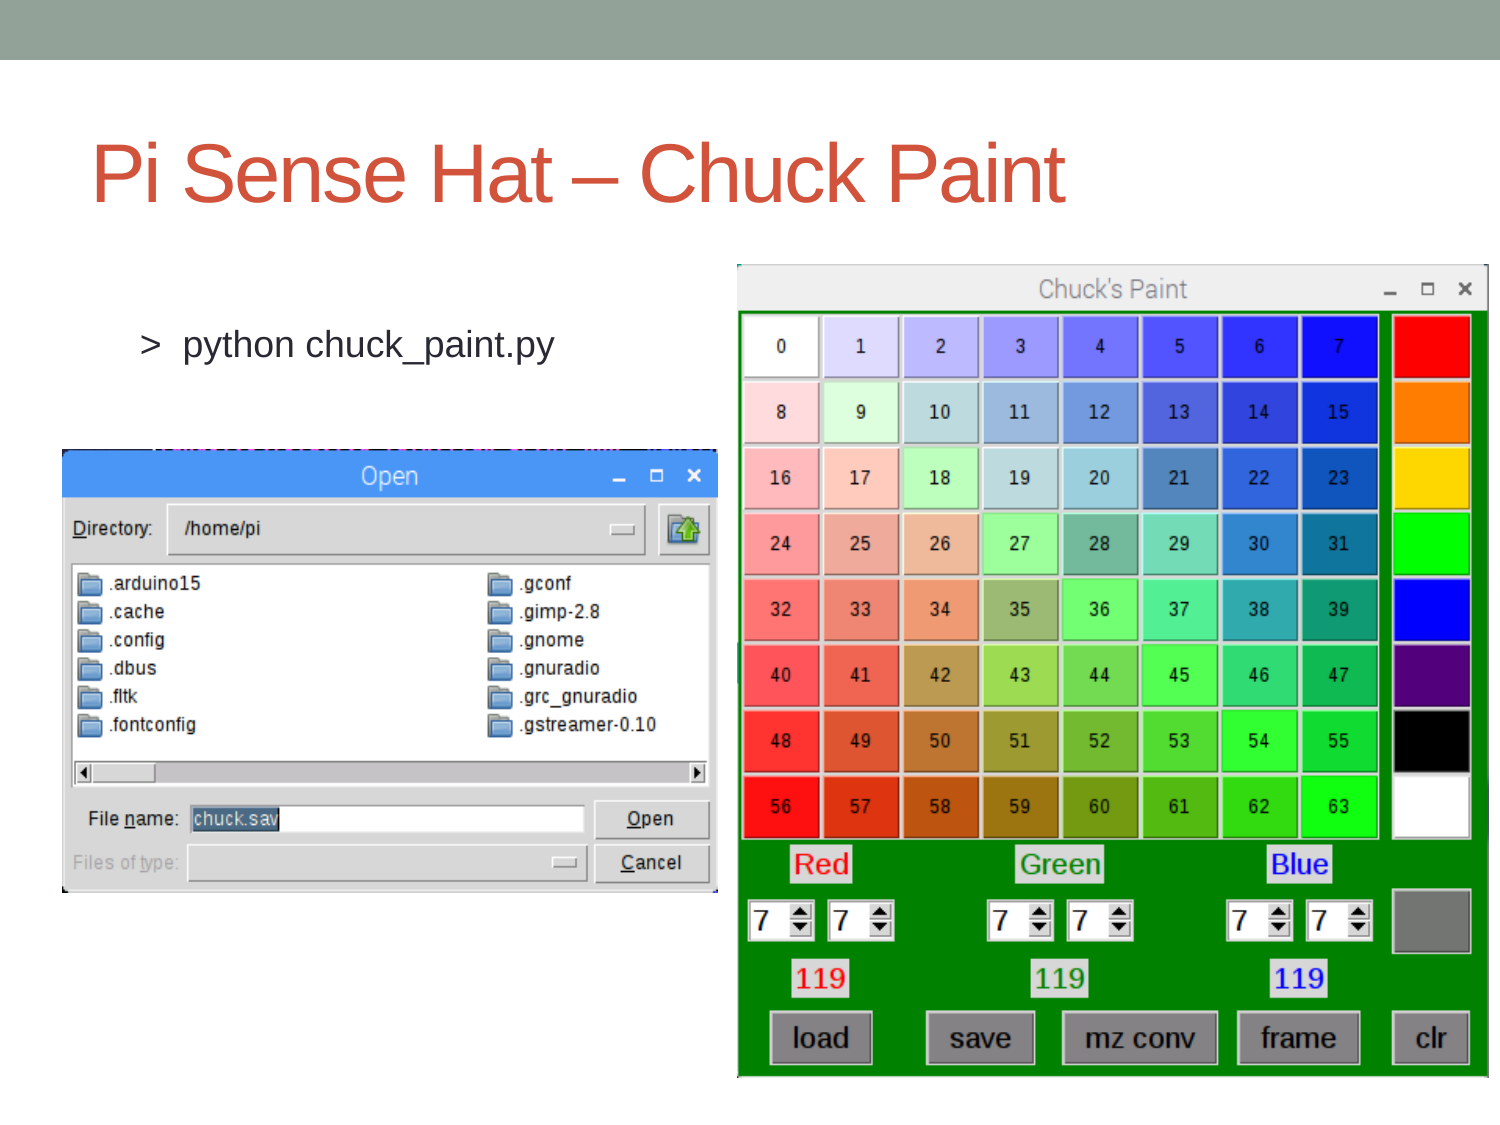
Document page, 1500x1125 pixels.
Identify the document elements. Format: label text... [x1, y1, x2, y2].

picture [737, 264, 1489, 1078]
title Pi Sense Hat – Chuck Paint [75, 87, 1425, 250]
picture [62, 449, 718, 893]
text_box > python chuck_paint.py [125, 312, 737, 373]
